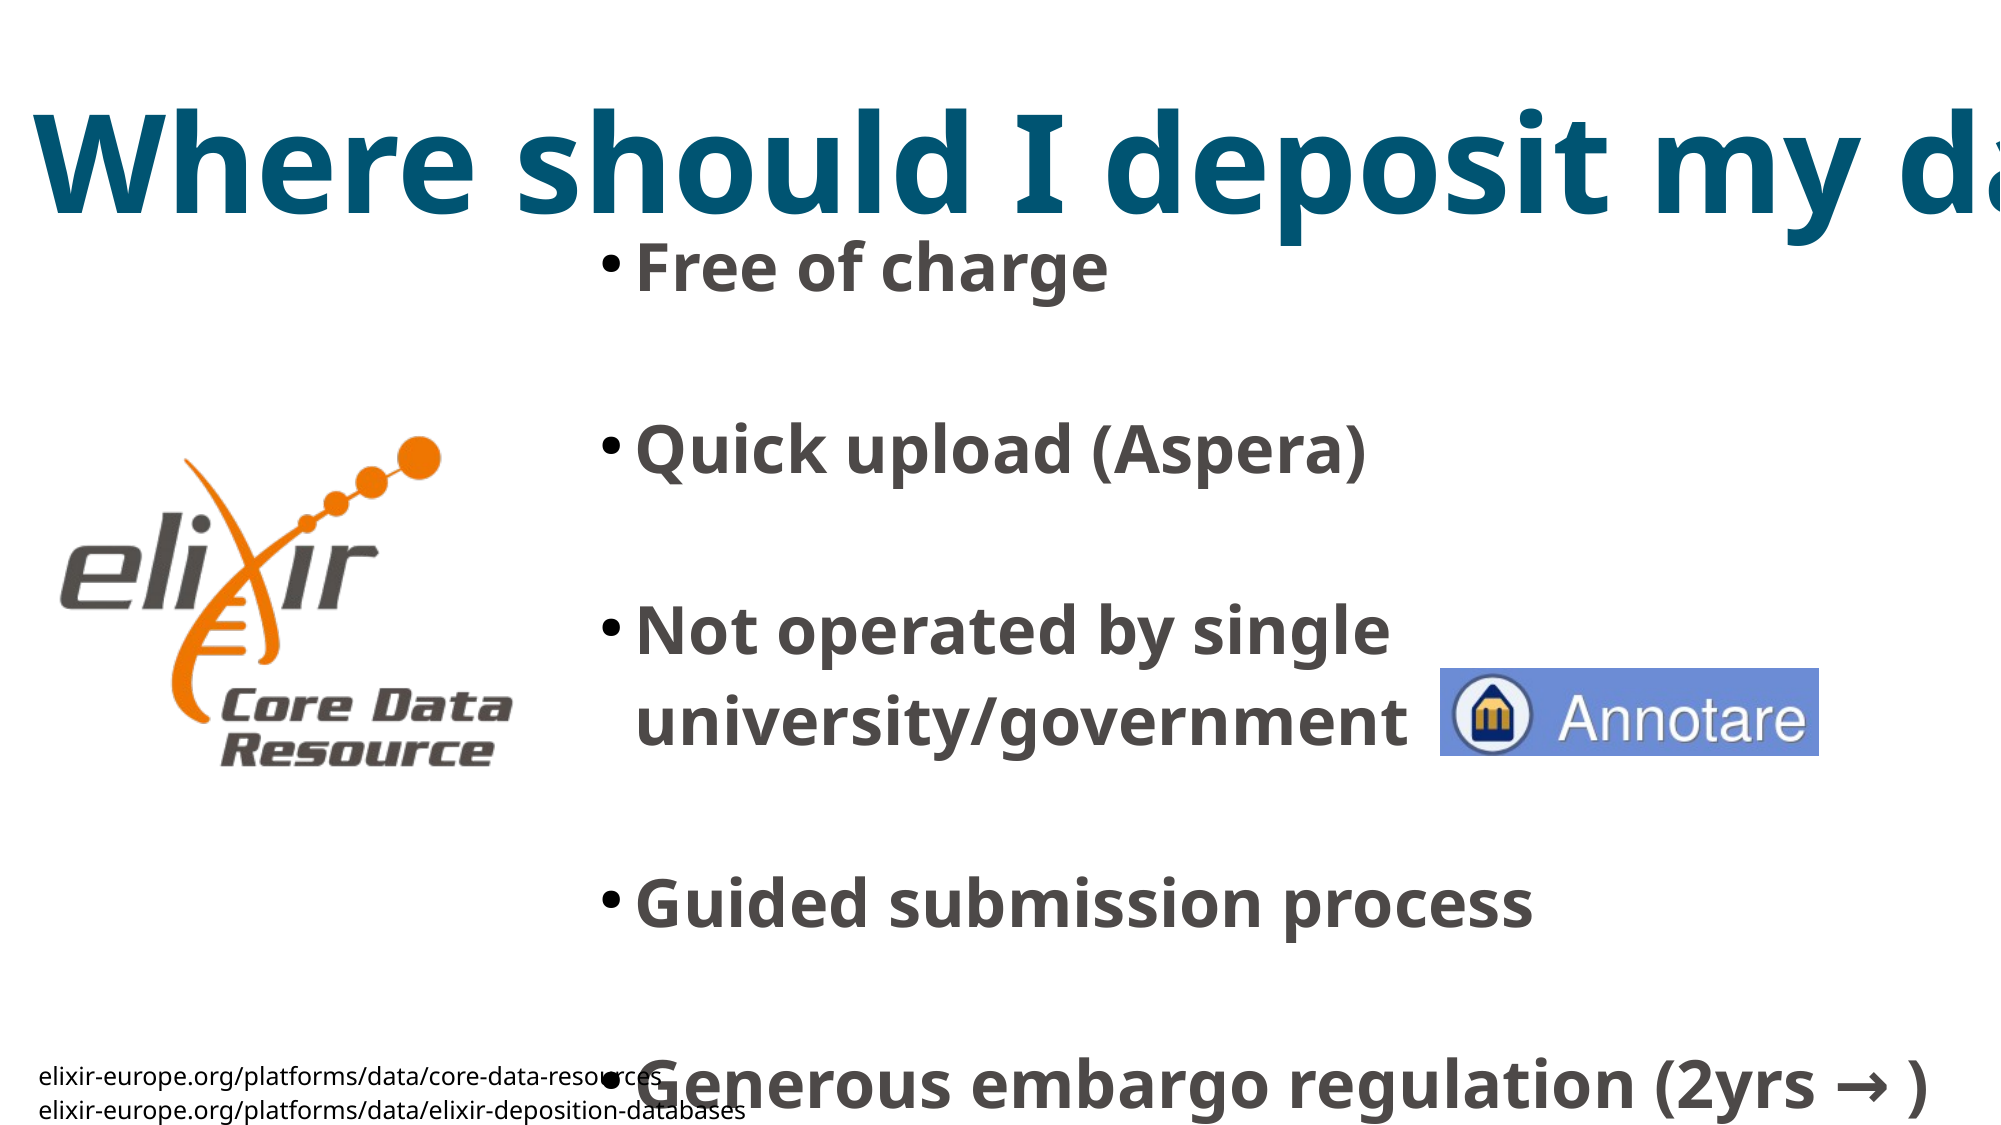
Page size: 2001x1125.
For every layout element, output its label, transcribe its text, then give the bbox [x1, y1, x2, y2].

text_box Free of charge Quick upload (Aspera) Not operated by single university/government Guided submission process Generous embargo regulation (2yrs → ) API access (upload from NeLS planned) [584, 213, 1967, 1029]
picture [1440, 668, 1819, 756]
picture [41, 420, 533, 780]
text_box elixir-europe.org/platforms/data/core-data-resources elixir-europe.org/platforms/data/elixir-deposition-databases [23, 1051, 671, 1116]
text_box Where should I deposit my data? [18, 59, 1982, 212]
